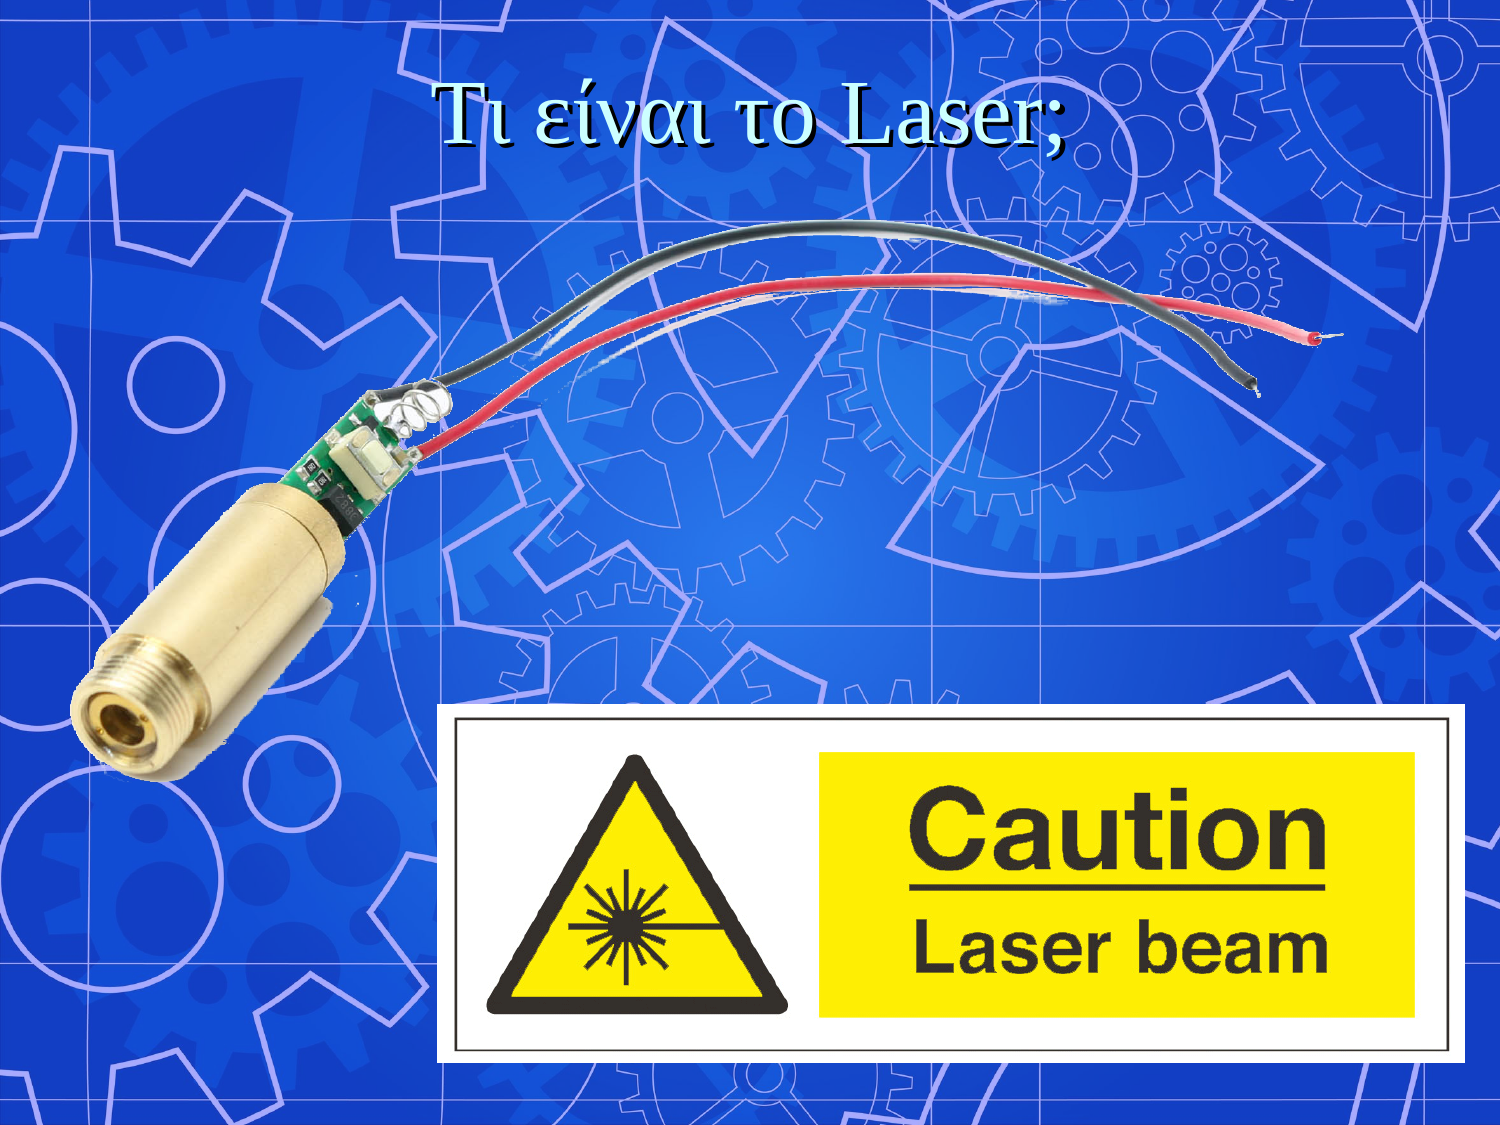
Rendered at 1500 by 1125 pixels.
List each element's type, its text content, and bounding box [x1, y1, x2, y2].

picture [0, 0, 1500, 1125]
title Τι είναι το Laser; [75, 13, 1426, 201]
